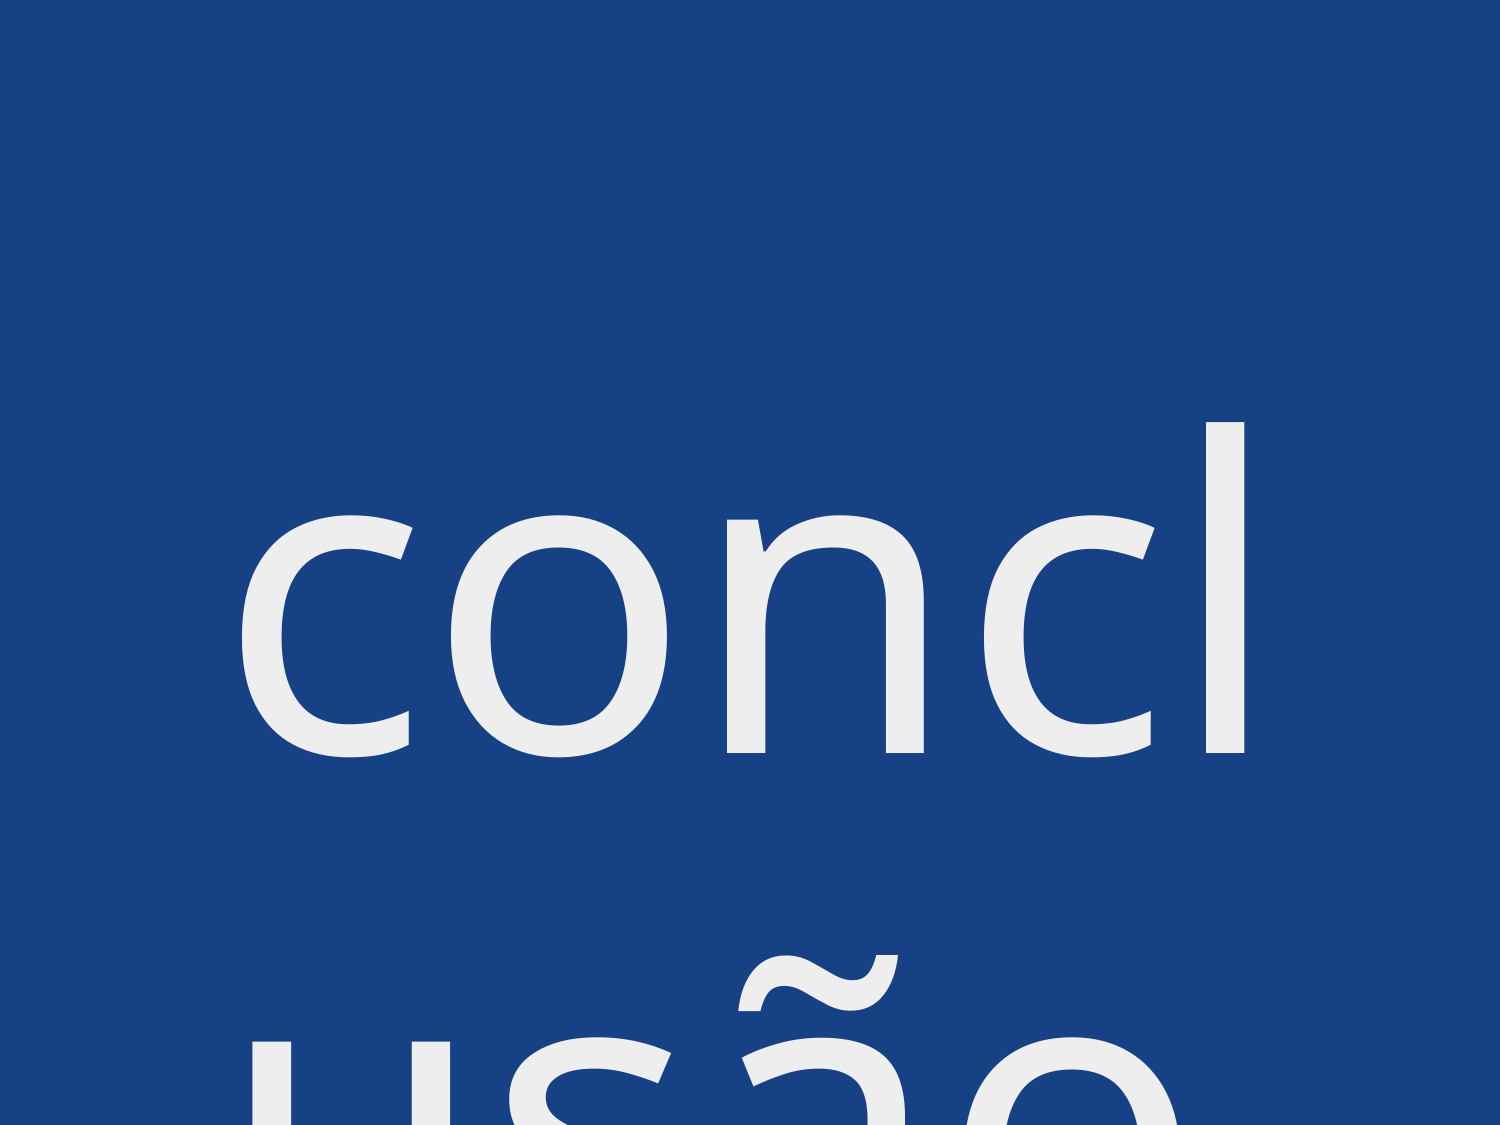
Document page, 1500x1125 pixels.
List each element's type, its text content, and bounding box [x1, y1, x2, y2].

title conclusão [72, 310, 1428, 815]
